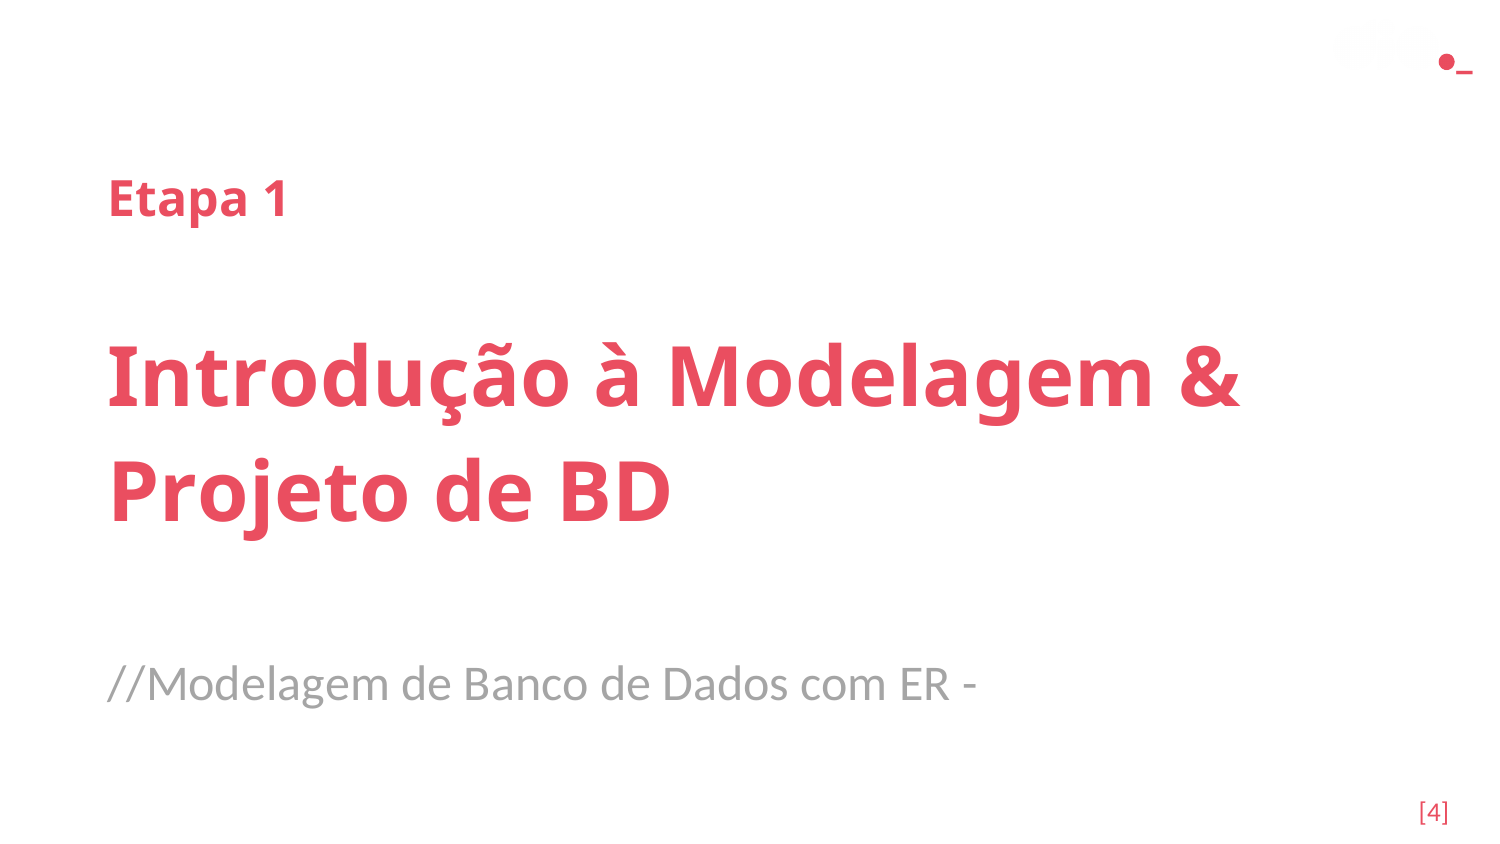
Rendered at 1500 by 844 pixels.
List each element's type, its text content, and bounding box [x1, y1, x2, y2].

text_box //Modelagem de Banco de Dados com ER - [92, 635, 1309, 701]
picture [1333, 19, 1473, 75]
text_box Introdução à Modelagem & Projeto de BD [92, 292, 1269, 558]
text_box Etapa 1 [92, 142, 1309, 223]
slide_number [4] [1403, 779, 1494, 844]
